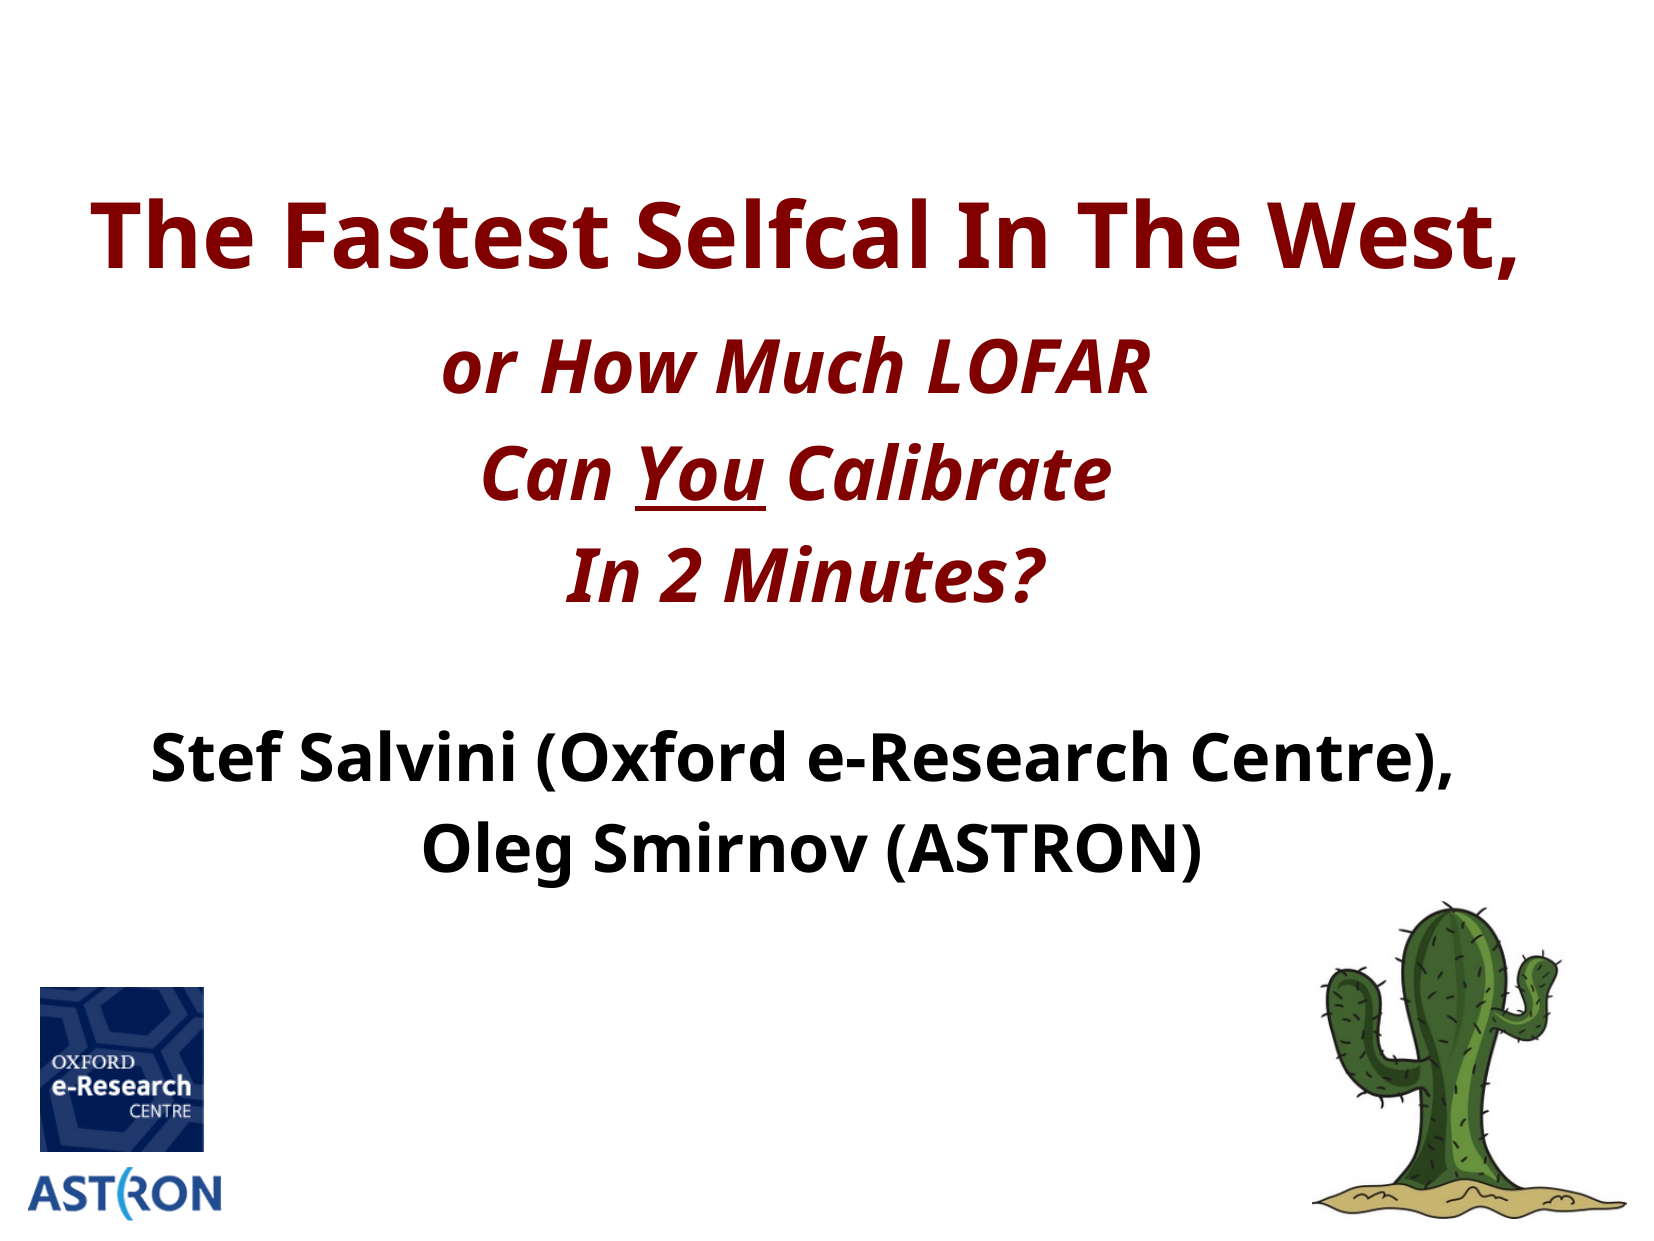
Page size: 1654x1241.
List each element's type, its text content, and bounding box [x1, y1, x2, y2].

title The Fastest Selfcal In The West, or How Much LOFAR Can You Calibrate In 2 Minutes? [75, 7, 1538, 710]
picture [40, 987, 204, 1152]
picture [1312, 901, 1627, 1219]
list Stef Salvini (Oxford e-Research Centre), Oleg Smirnov (ASTRON) [11, 710, 1613, 976]
picture [25, 1163, 225, 1221]
